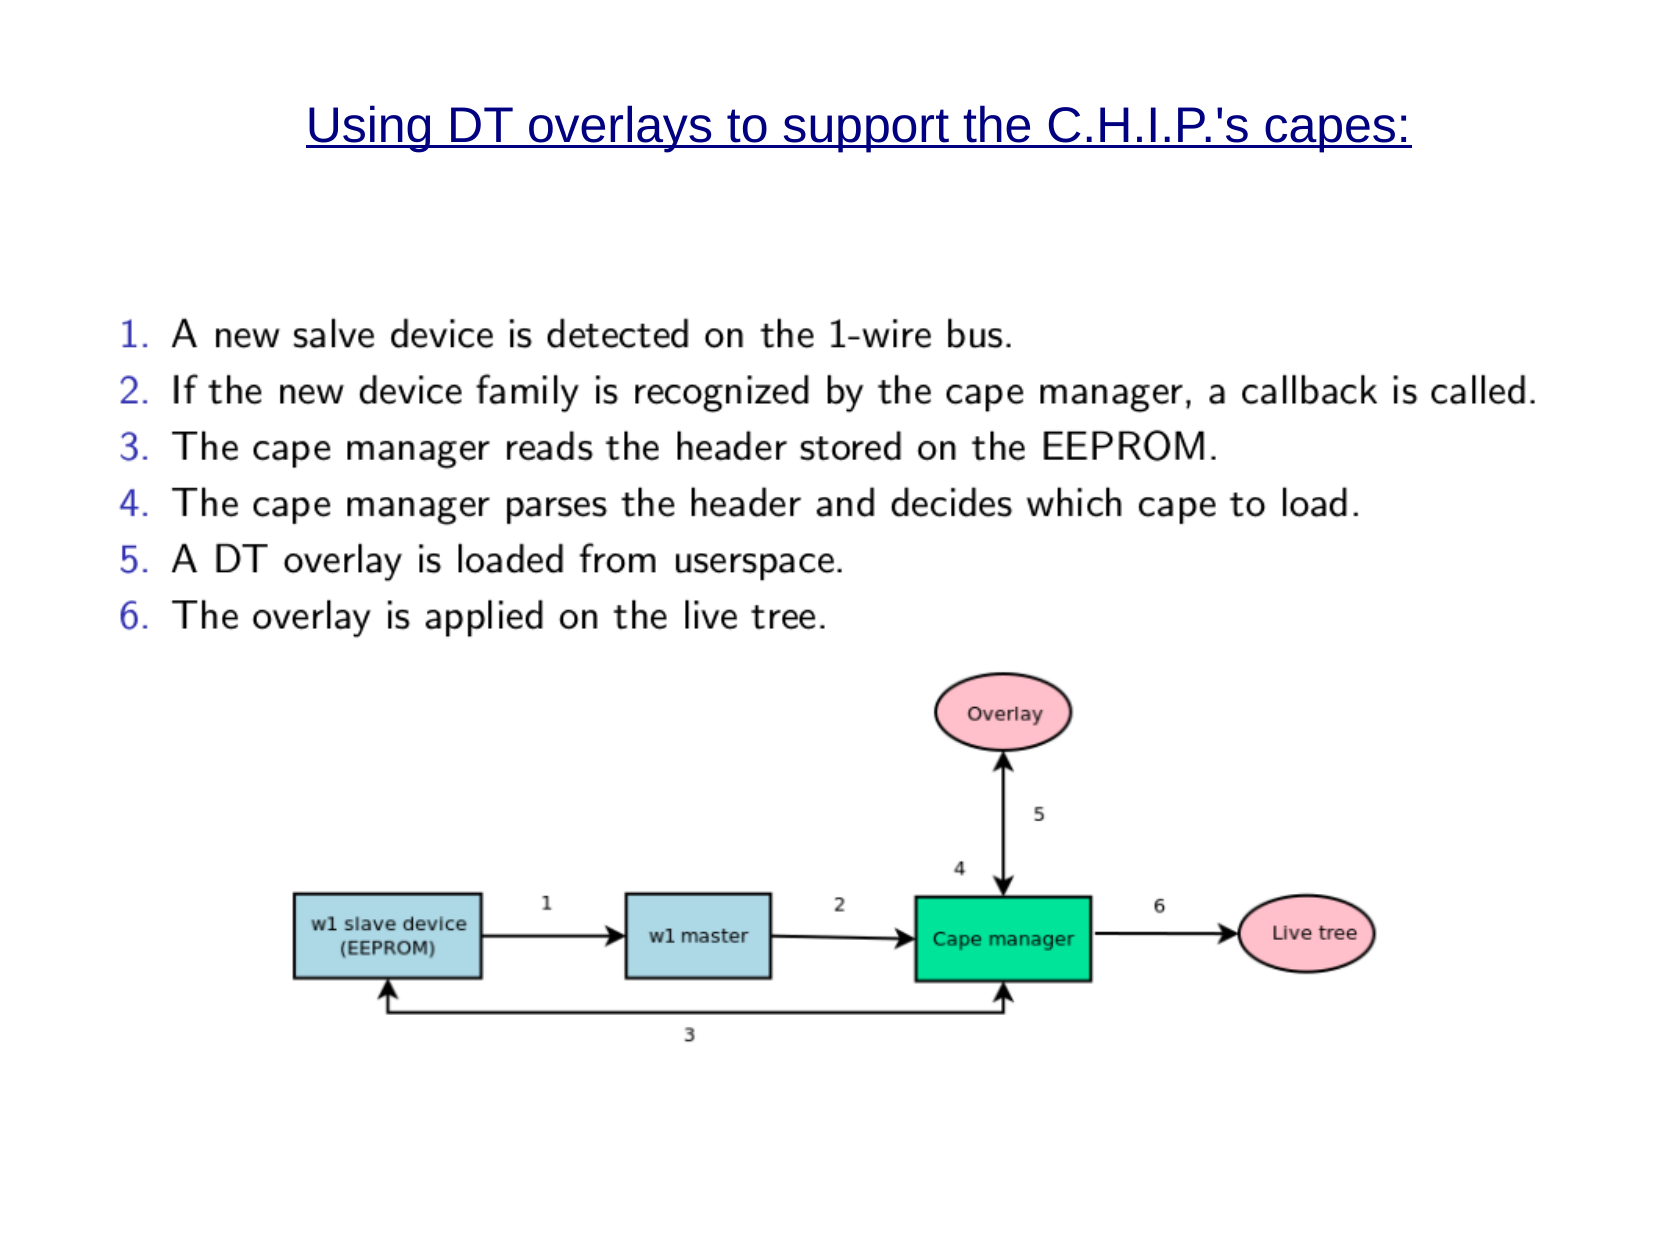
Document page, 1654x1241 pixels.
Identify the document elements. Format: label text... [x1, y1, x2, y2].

title Using DT overlays to support the C.H.I.P.'s capes: [82, 0, 1636, 307]
picture [99, 299, 1546, 1066]
